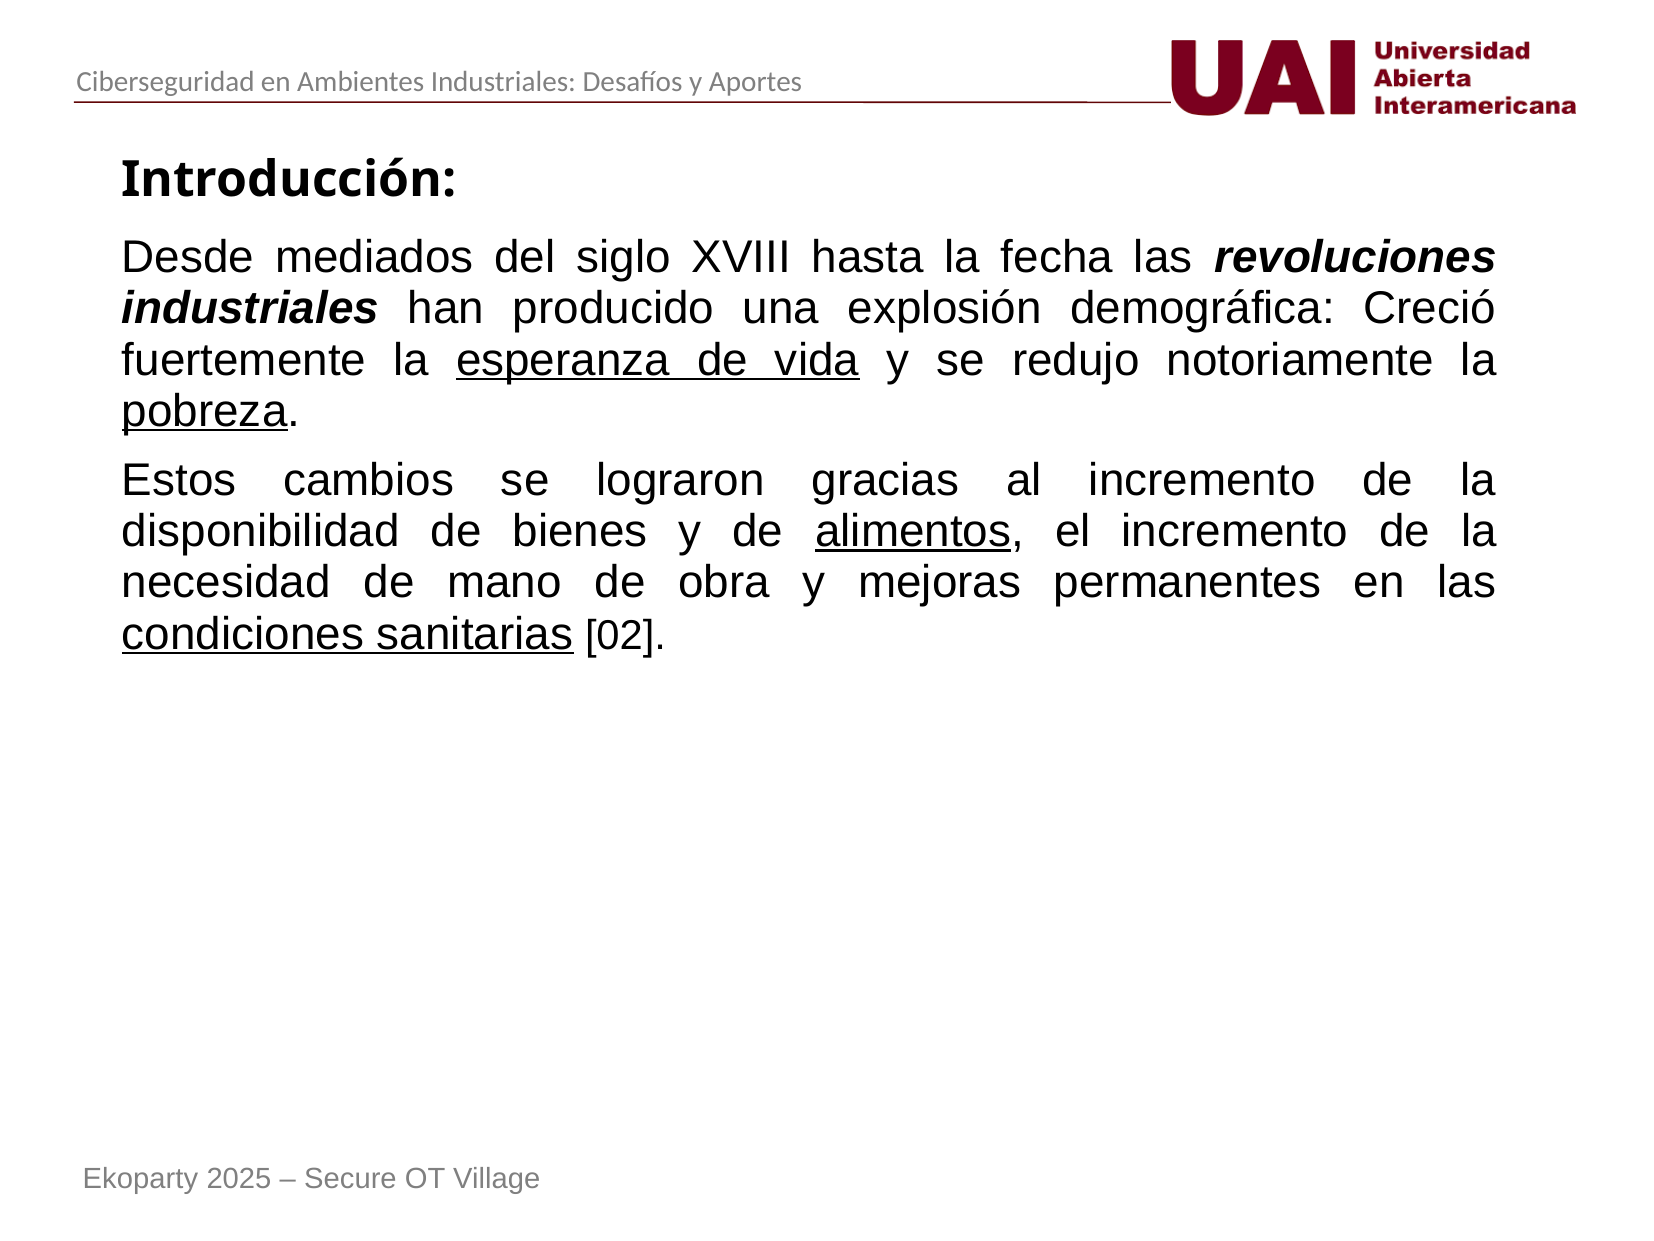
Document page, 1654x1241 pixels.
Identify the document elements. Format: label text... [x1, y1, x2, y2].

text_box Desde mediados del siglo XVIII hasta la fecha las revoluciones industriales han producido una explosión demográfica: Creció fuertemente la esperanza de vida y se redujo notoriamente la pobreza. Estos cambios se lograron gracias al incremento de la disponibilidad de bienes y de alimentos, el incremento de la necesidad de mano de obra y mejoras permanentes en las condiciones sanitarias [02]. [107, 223, 1512, 1063]
text_box Introducción: [106, 135, 927, 219]
picture [1171, 40, 1577, 116]
